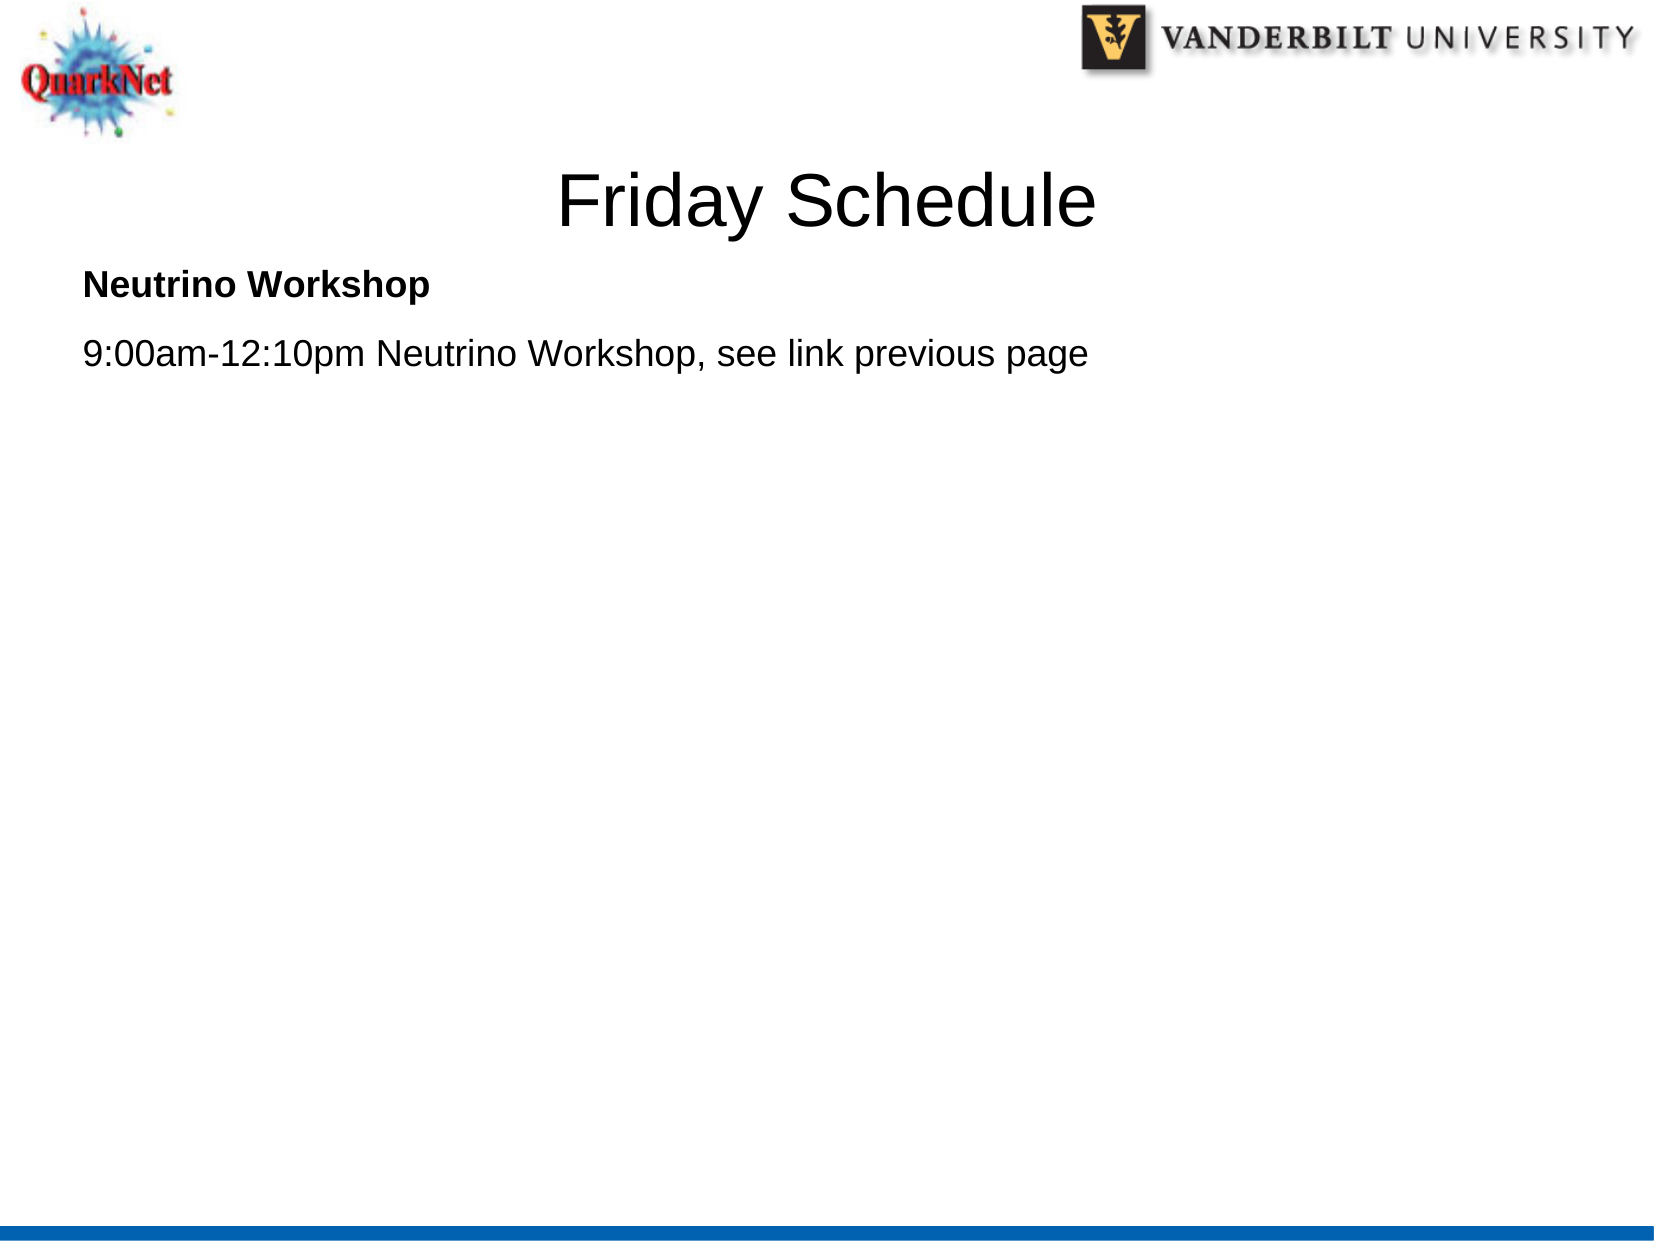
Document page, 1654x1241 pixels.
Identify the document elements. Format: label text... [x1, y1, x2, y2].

list Neutrino Workshop 9:00am-12:10pm Neutrino Workshop, see link previous page [82, 266, 1571, 1125]
picture [4, 1, 188, 152]
picture [1078, 1, 1649, 85]
title Friday Schedule [121, 118, 1534, 266]
